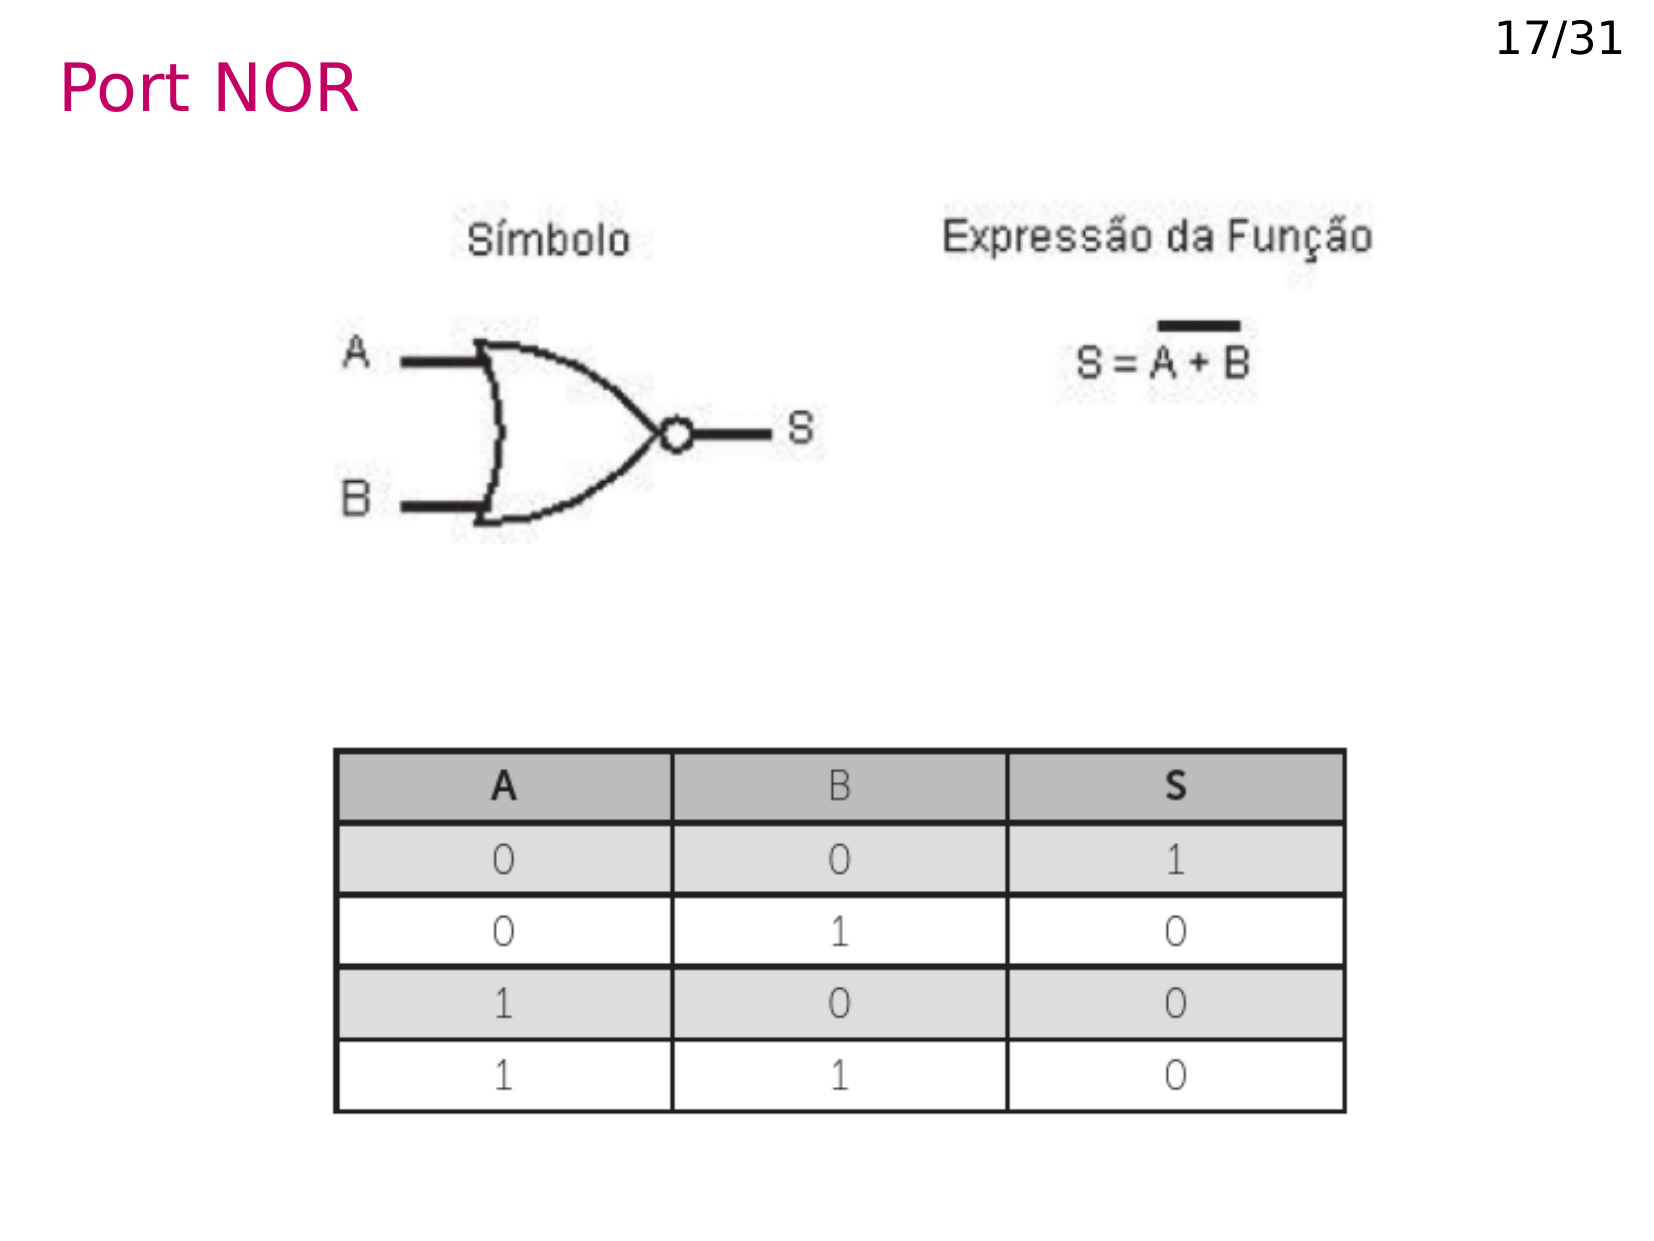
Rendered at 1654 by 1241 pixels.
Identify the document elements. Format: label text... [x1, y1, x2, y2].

picture [325, 744, 1354, 1123]
title Port NOR [59, 29, 1625, 148]
picture [317, 193, 1382, 544]
